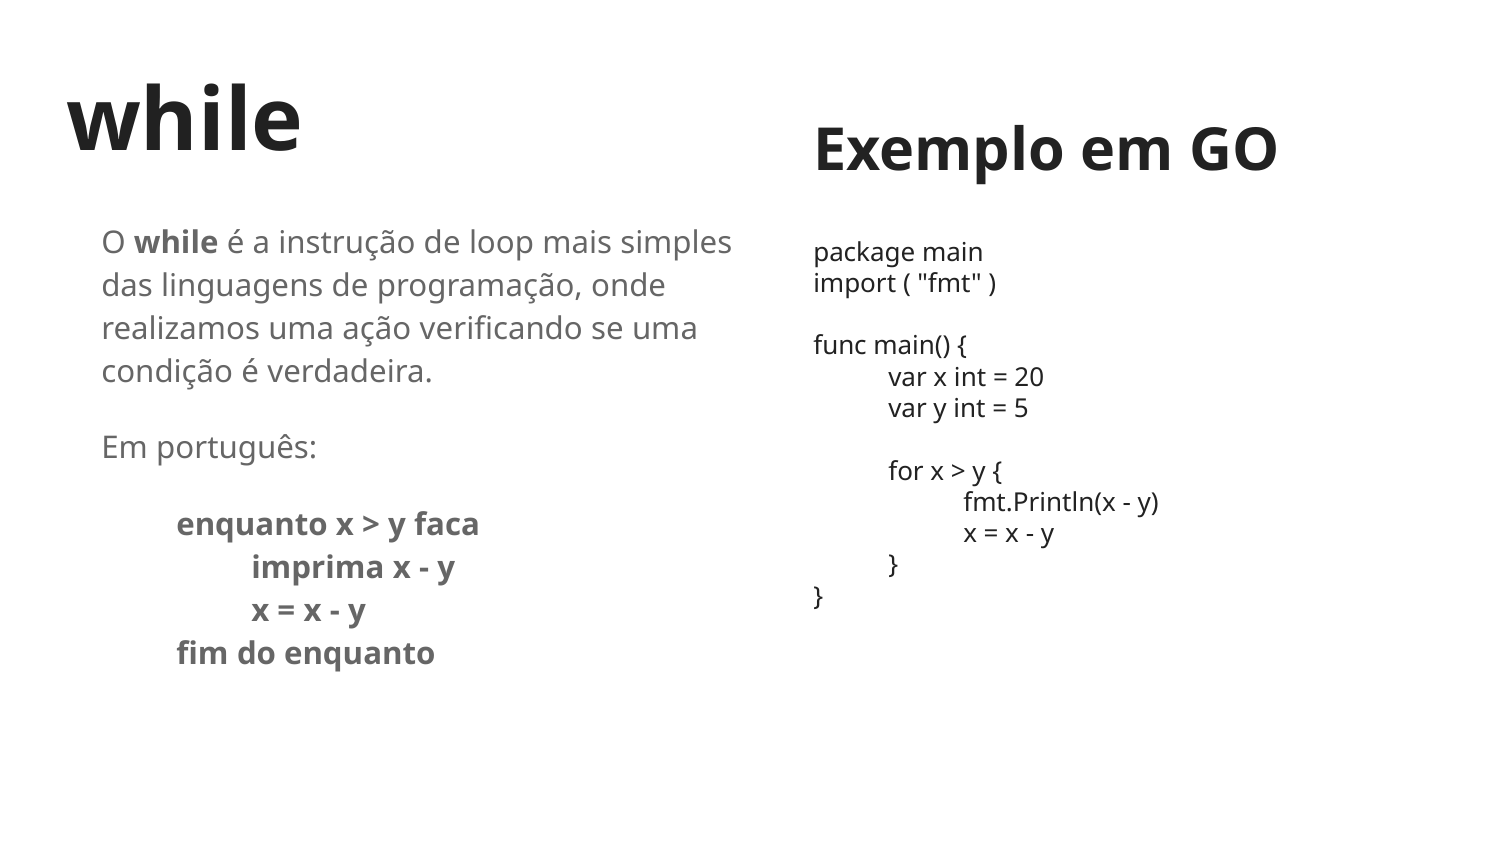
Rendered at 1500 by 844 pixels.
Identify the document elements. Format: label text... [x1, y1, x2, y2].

title while [51, 48, 1449, 180]
list O while é a instrução de loop mais simples das linguagens de programação, onde realizamos uma ação verificando se uma condição é verdadeira. Em português: enquanto x > y faca imprima x - y x = x - y fim do enquanto [86, 201, 785, 823]
text_box Exemplo em GO package main import ( "fmt" ) func main() { var x int = 20 var y int = 5 for x > y { fmt.Println(x - y) x = x - y } } [798, 96, 1489, 823]
